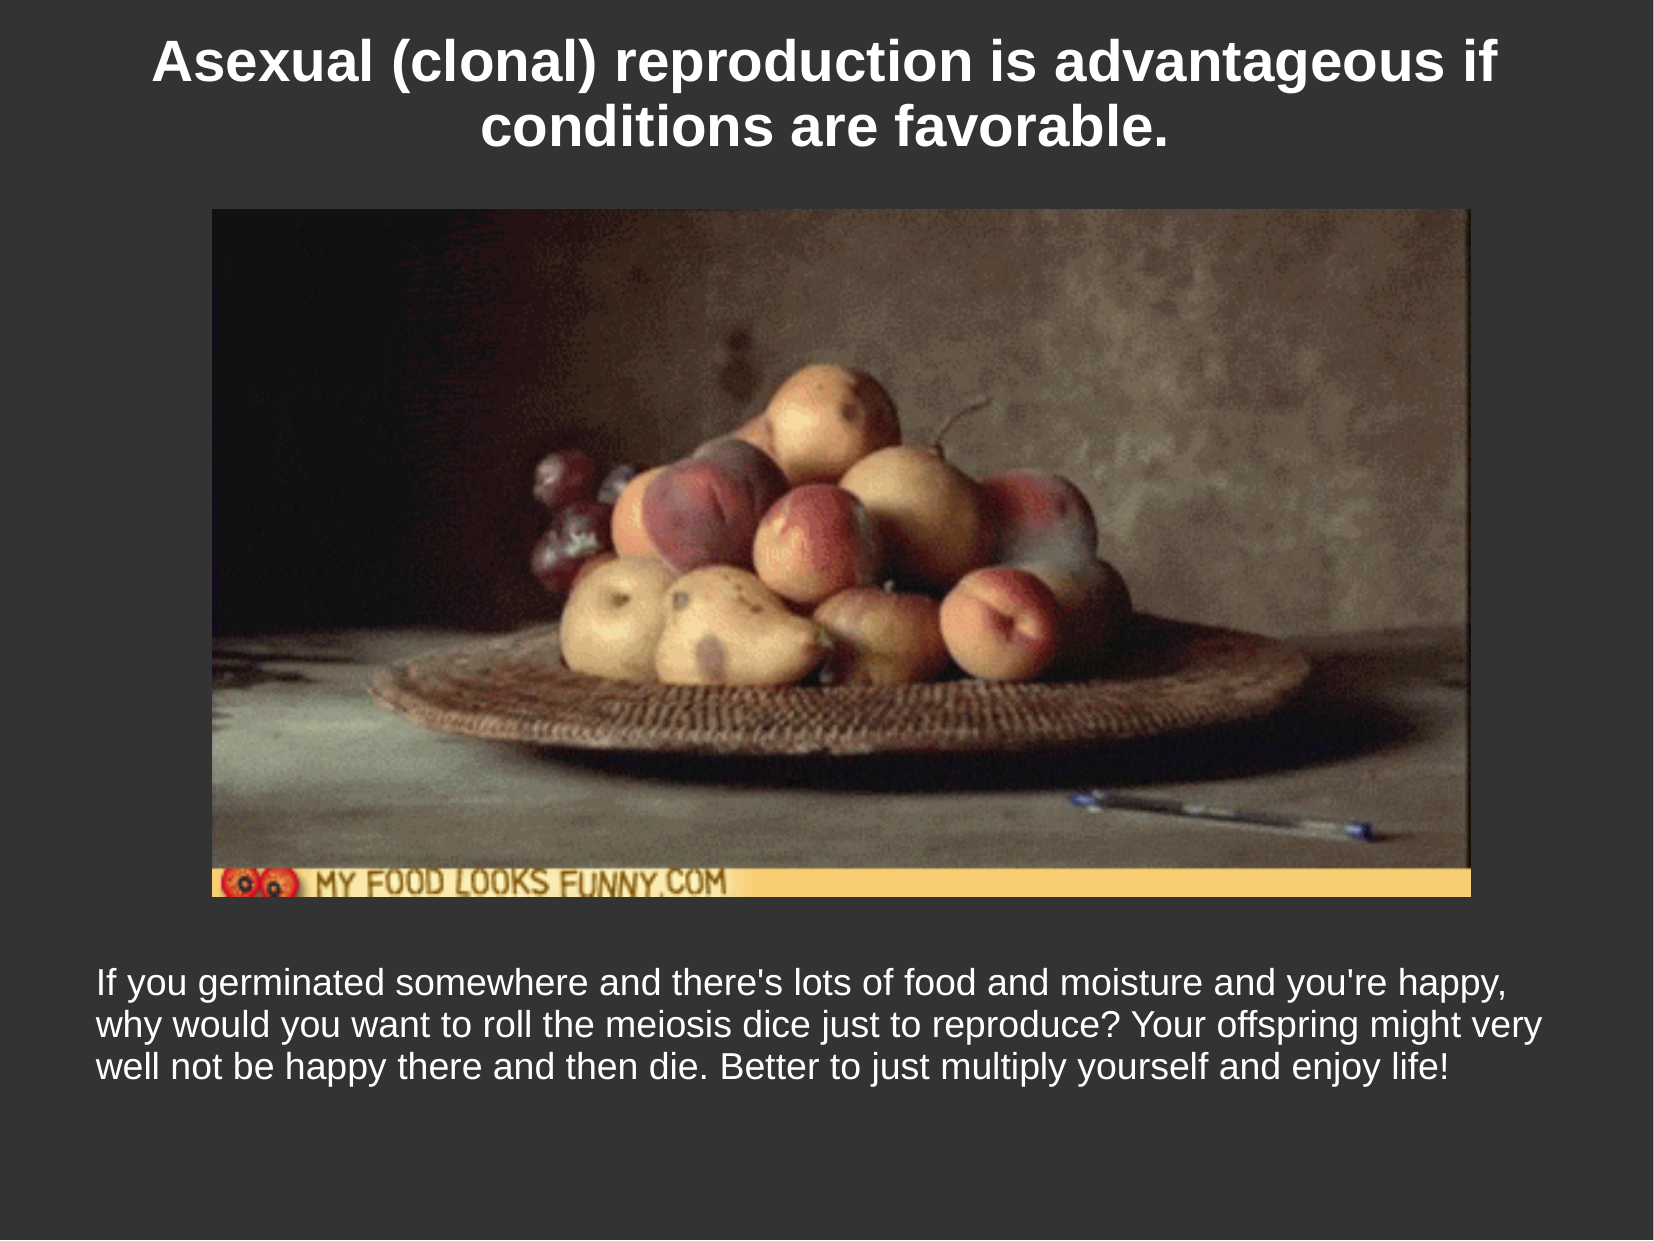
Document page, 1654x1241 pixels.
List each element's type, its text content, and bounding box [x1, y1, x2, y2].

text_box Asexual (clonal) reproduction is advantageous if conditions are favorable. [18, 21, 1634, 166]
text_box If you germinated somewhere and there's lots of food and moisture and you're happy, why would you want to roll the meiosis dice just to reproduce? Your offspring might very well not be happy there and then die. Better to just multiply yourself and enjoy life! [81, 954, 1584, 1095]
picture [212, 209, 1471, 897]
